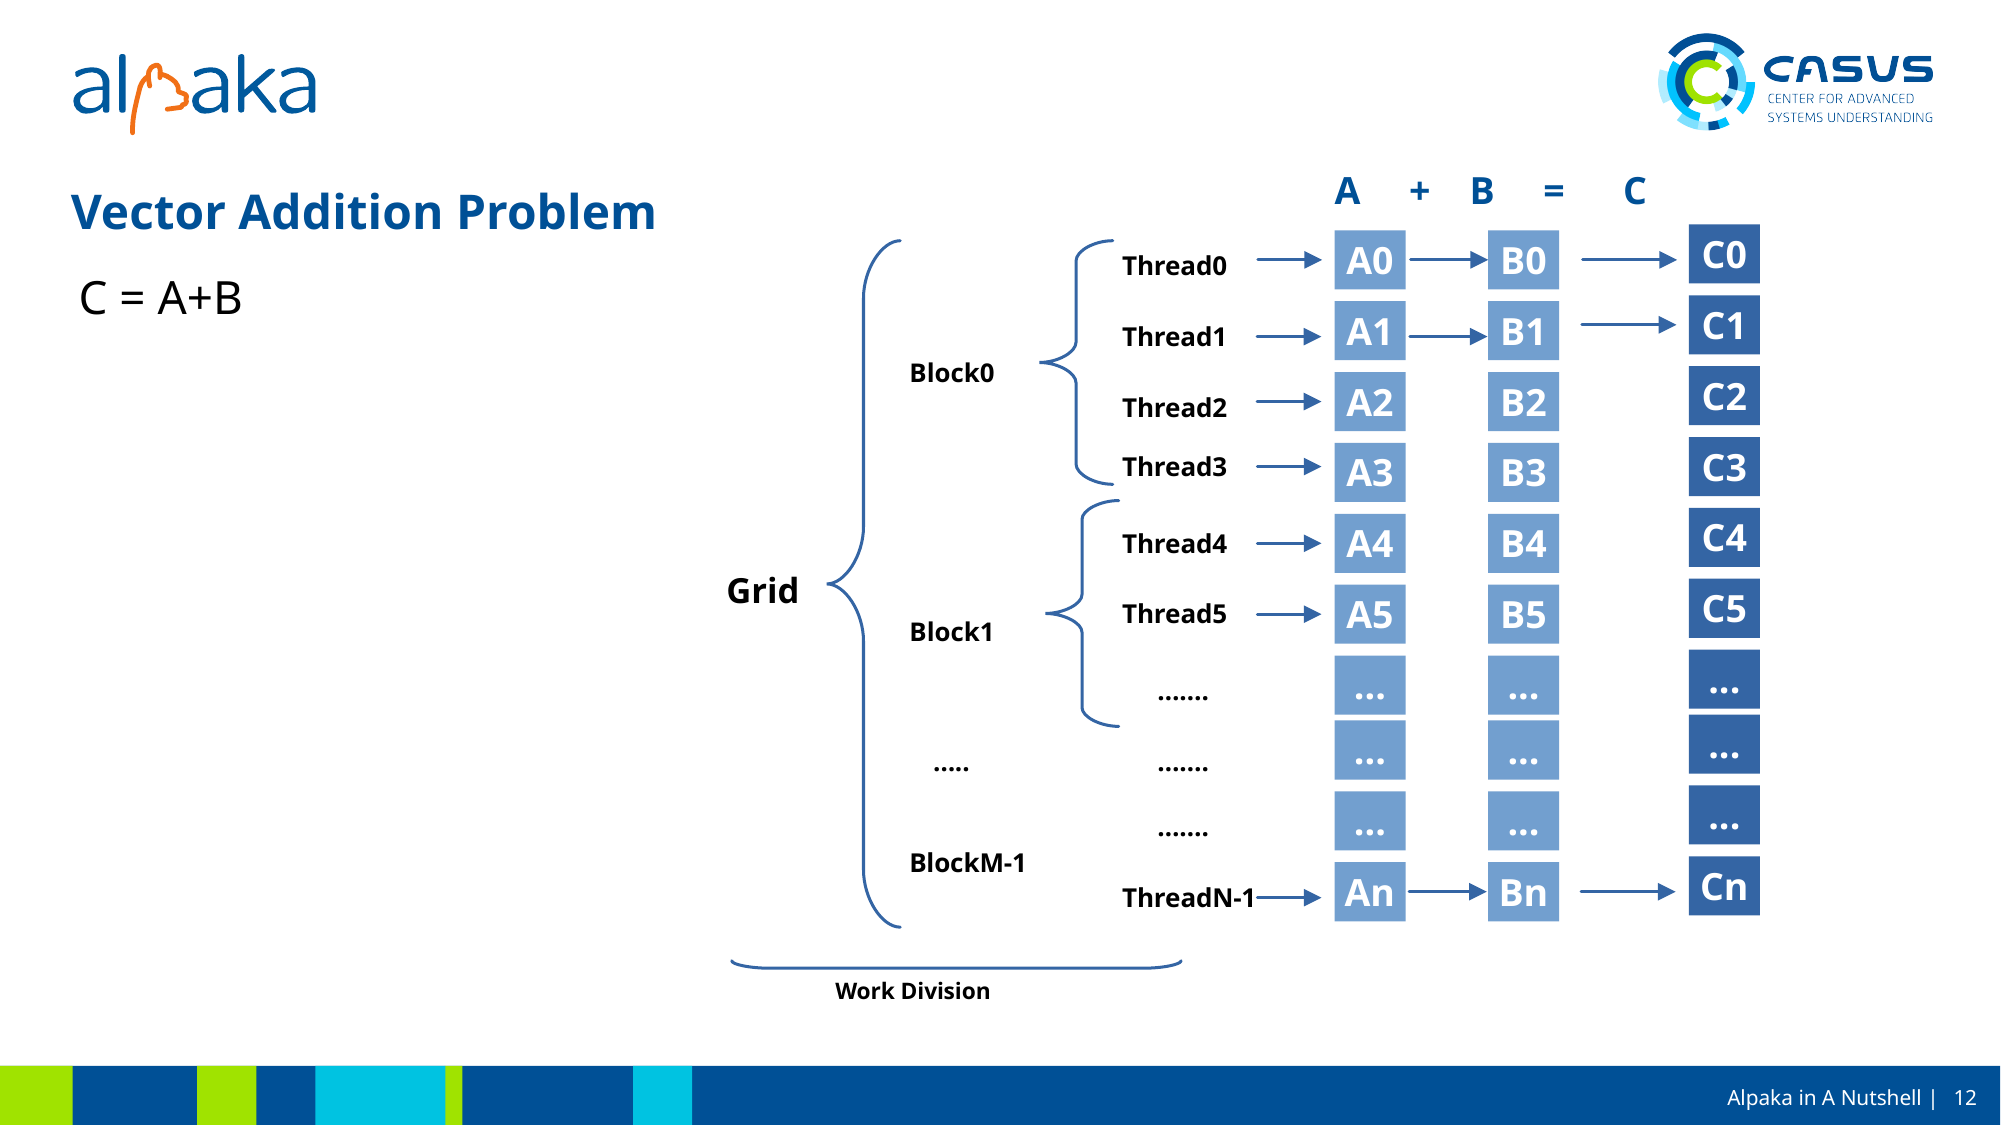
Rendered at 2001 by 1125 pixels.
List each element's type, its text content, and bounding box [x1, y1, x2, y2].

text_box ... [1488, 655, 1560, 715]
text_box ... [1688, 785, 1760, 845]
list ThreadN-1 [1122, 879, 1264, 916]
text_box Cn [1688, 856, 1760, 916]
list Grid [726, 566, 886, 615]
picture [1658, 33, 1933, 131]
text_box ... [1334, 655, 1406, 715]
text_box B3 [1488, 442, 1560, 502]
text_box ... [1334, 720, 1406, 780]
text_box ... [1688, 714, 1760, 774]
text_box A2 [1334, 372, 1406, 432]
text_box Bn [1488, 862, 1560, 922]
text_box A3 [1334, 442, 1406, 502]
list ……. [1157, 673, 1300, 709]
text_box ... [1488, 791, 1560, 851]
text_box B2 [1488, 372, 1560, 432]
list Thread4 [1122, 525, 1264, 562]
text_box C4 [1688, 507, 1760, 567]
text_box C2 [1688, 366, 1760, 426]
list Thread2 [1122, 389, 1264, 426]
list ……. [1157, 744, 1300, 780]
text_box B1 [1488, 301, 1560, 361]
list Block1 [909, 614, 1052, 650]
title Vector Addition Problem [70, 177, 756, 246]
list ……. [1157, 809, 1300, 845]
picture [72, 53, 317, 136]
text_box B4 [1488, 513, 1560, 573]
list Thread5 [1122, 596, 1264, 632]
list Thread0 [1122, 248, 1264, 284]
text_box ... [1488, 720, 1560, 780]
list Block0 [909, 354, 1052, 390]
text_box A5 [1334, 584, 1406, 644]
text_box ... [1688, 649, 1760, 709]
text_box A4 [1334, 513, 1406, 573]
list C = A+B [78, 265, 644, 928]
text_box ... [1334, 791, 1406, 851]
text_box An [1334, 862, 1406, 922]
text_box C0 [1688, 224, 1760, 284]
list BlockM-1 [909, 844, 1052, 880]
list Work Division [835, 975, 1043, 1007]
text_box C3 [1688, 437, 1760, 497]
text_box C1 [1688, 295, 1760, 355]
text_box A0 [1334, 230, 1406, 290]
text_box A1 [1334, 301, 1406, 361]
list Thread3 [1122, 448, 1264, 485]
text_box B0 [1488, 230, 1560, 290]
list Thread1 [1122, 318, 1264, 355]
text_box B5 [1488, 584, 1560, 644]
list ….. [933, 744, 1075, 780]
text_box C5 [1688, 578, 1760, 638]
title A + B = C [1334, 156, 1760, 225]
